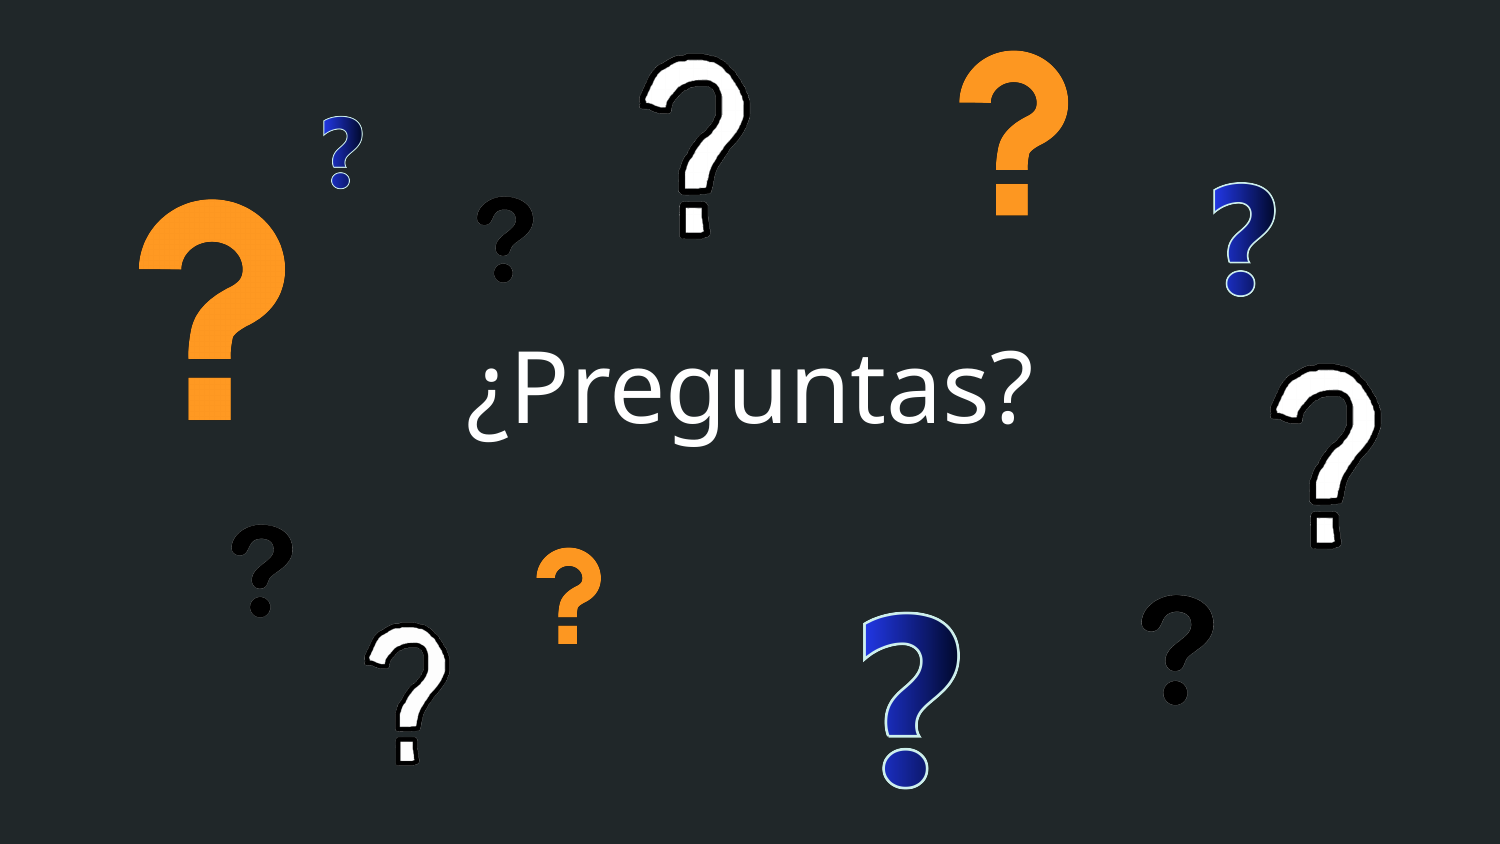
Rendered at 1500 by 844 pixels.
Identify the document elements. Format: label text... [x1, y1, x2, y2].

picture [925, 48, 1107, 217]
picture [171, 523, 460, 779]
picture [1254, 358, 1394, 566]
picture [1175, 170, 1314, 309]
picture [1070, 593, 1285, 707]
picture [421, 195, 589, 284]
picture [516, 546, 624, 645]
text_box ¿Preguntas? [451, 308, 1486, 535]
picture [93, 108, 387, 422]
picture [804, 593, 1019, 808]
picture [623, 48, 763, 256]
